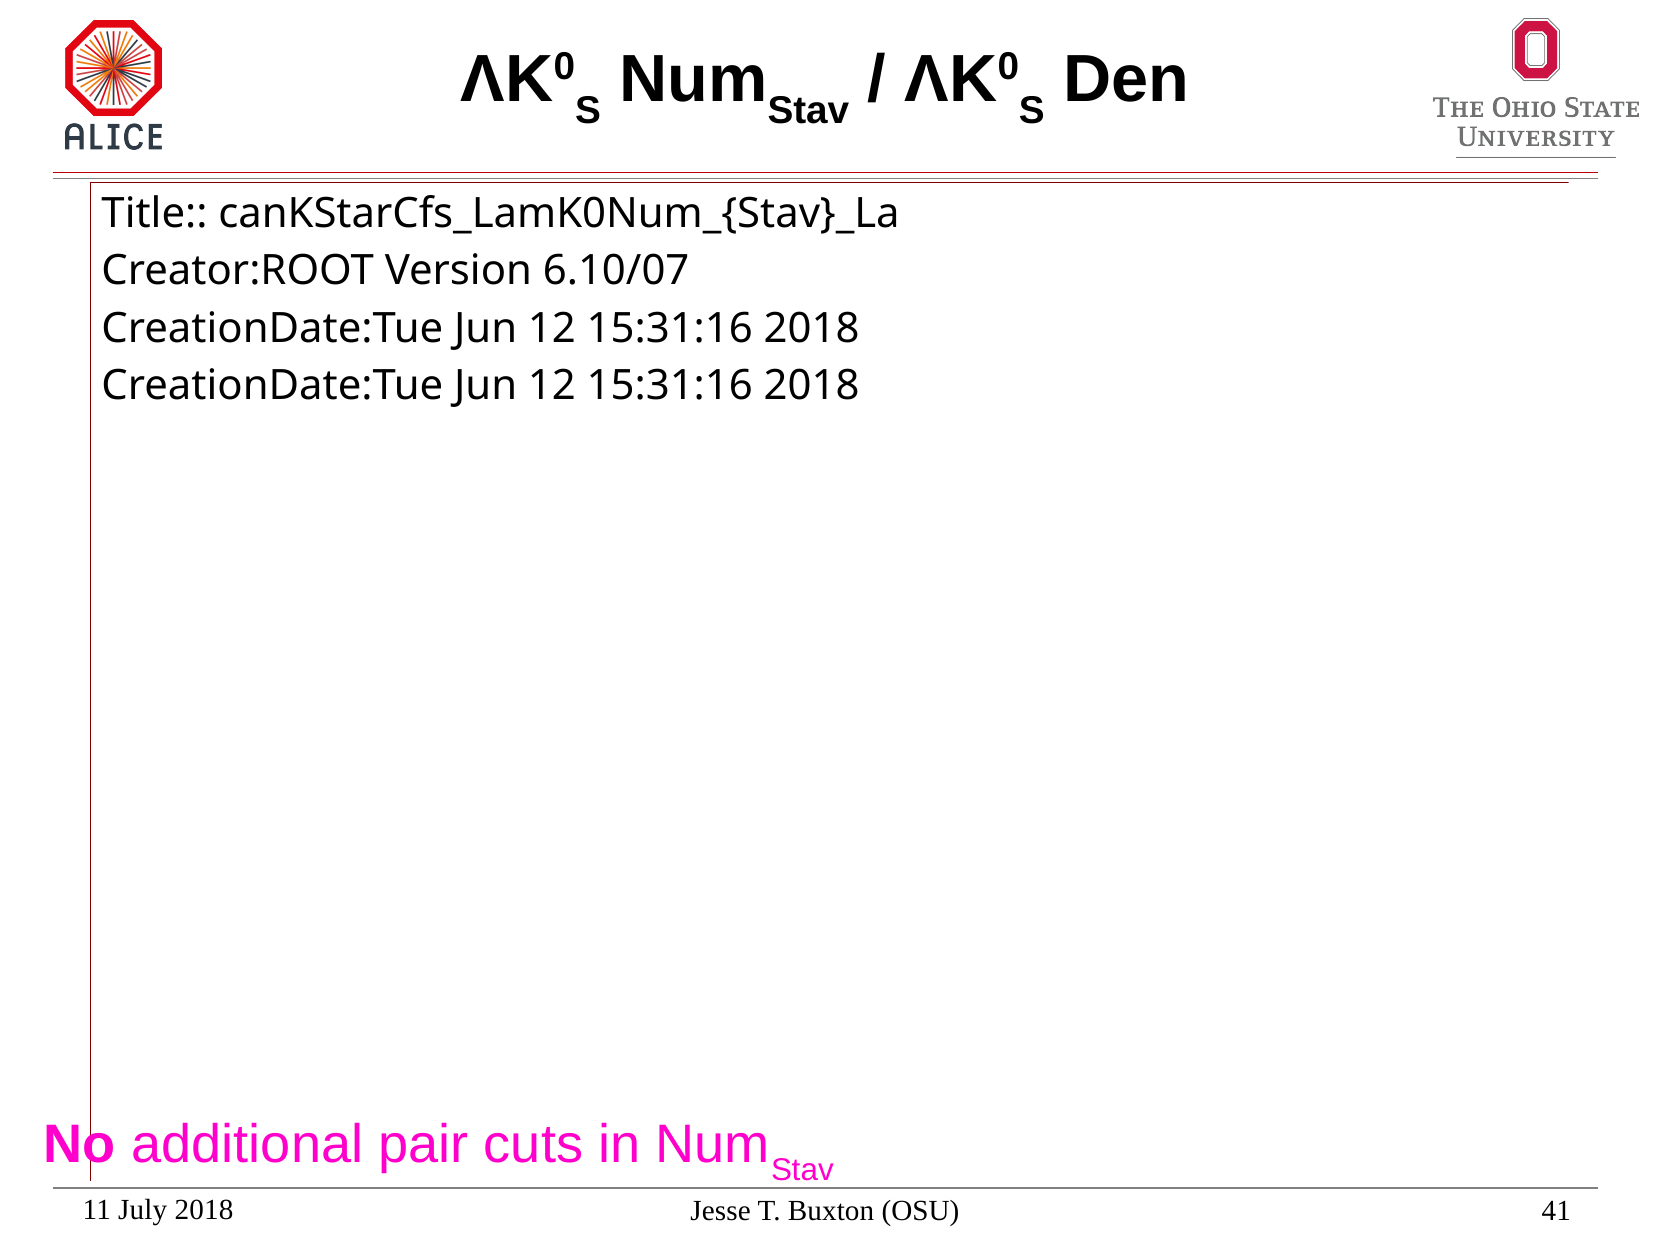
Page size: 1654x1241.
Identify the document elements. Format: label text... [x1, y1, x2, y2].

picture [65, 20, 137, 150]
title ΛK0S NumStav / ΛK0S Den [137, 1, 1513, 172]
picture [1513, 5, 1642, 171]
picture [87, 180, 1569, 1181]
text_box No additional pair cuts in NumStav [28, 1106, 976, 1195]
